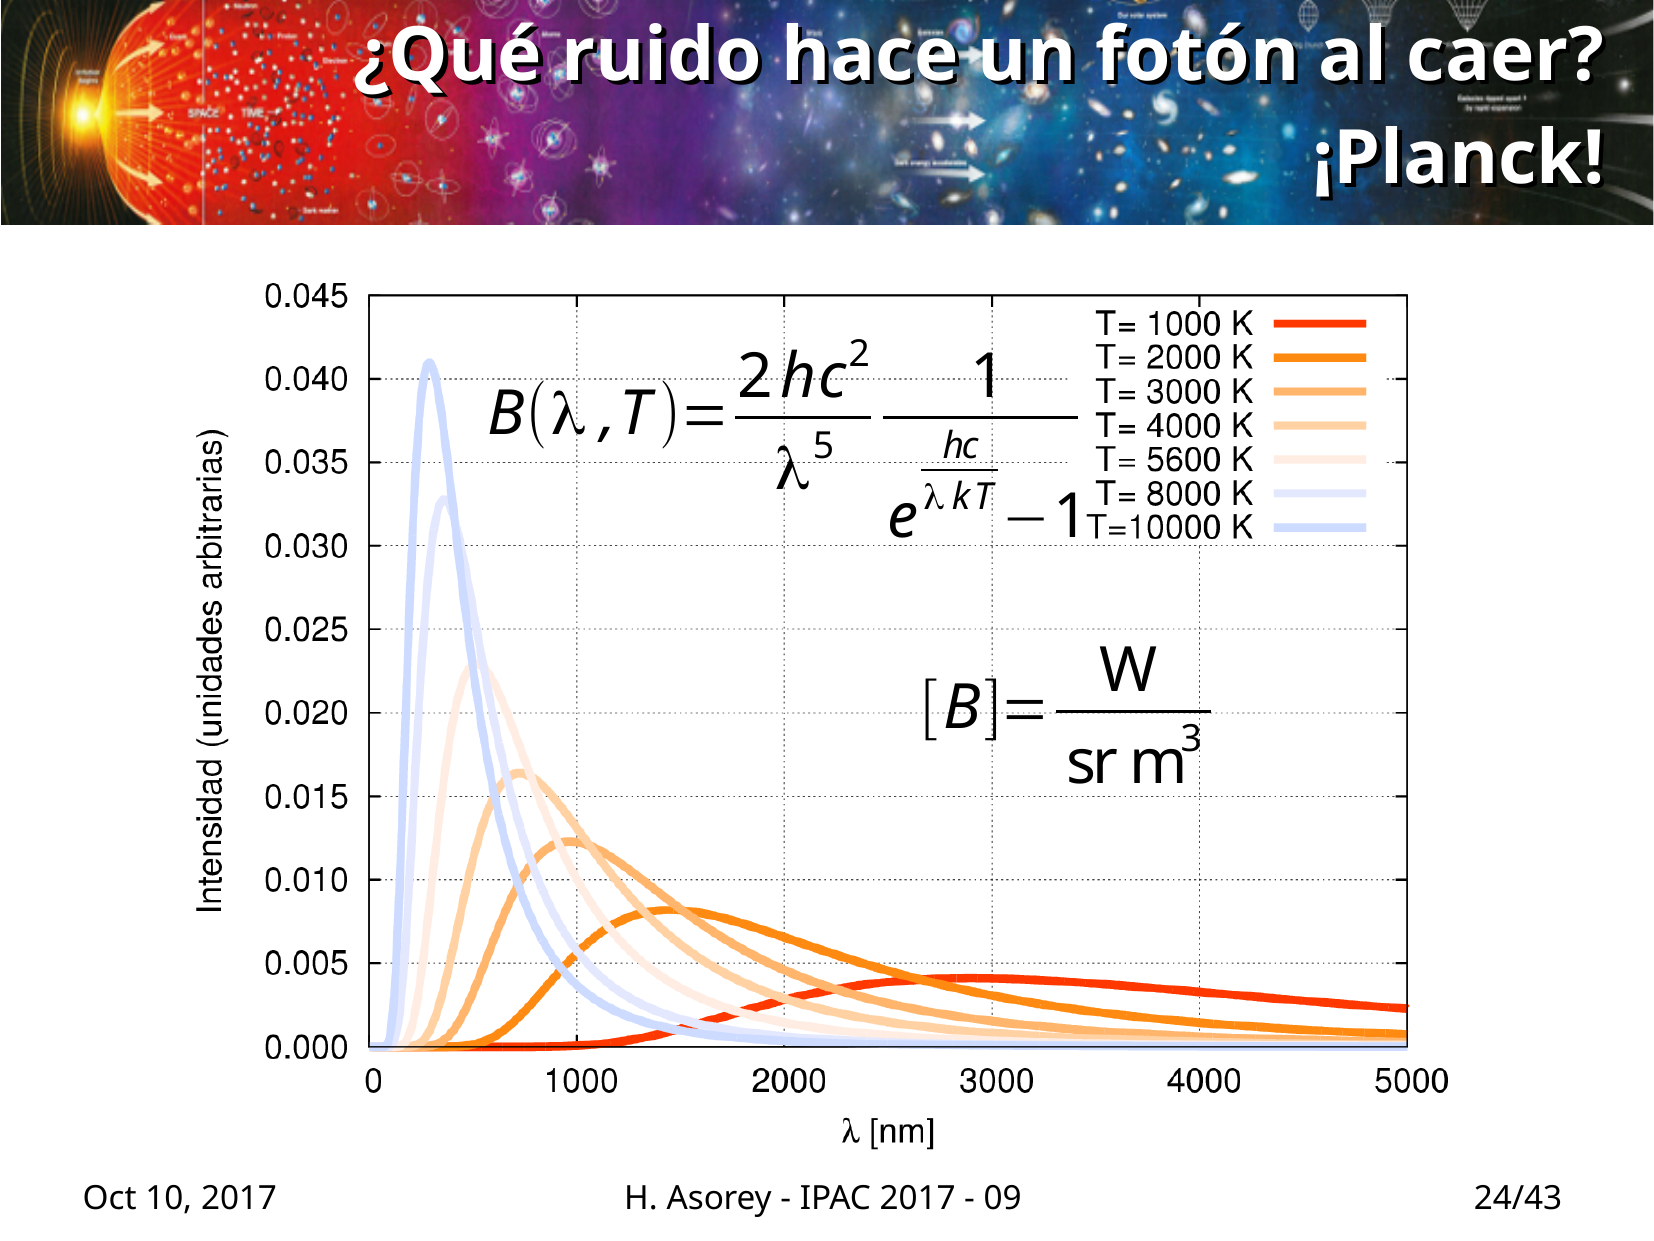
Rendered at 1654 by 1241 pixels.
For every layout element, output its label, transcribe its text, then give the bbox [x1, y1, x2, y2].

picture [182, 254, 1468, 1156]
chart [915, 630, 1220, 799]
title ¿Qué ruido hace un fotón al caer? ¡Planck! [45, 15, 1606, 191]
chart [480, 330, 1088, 553]
picture [1, 0, 1654, 225]
